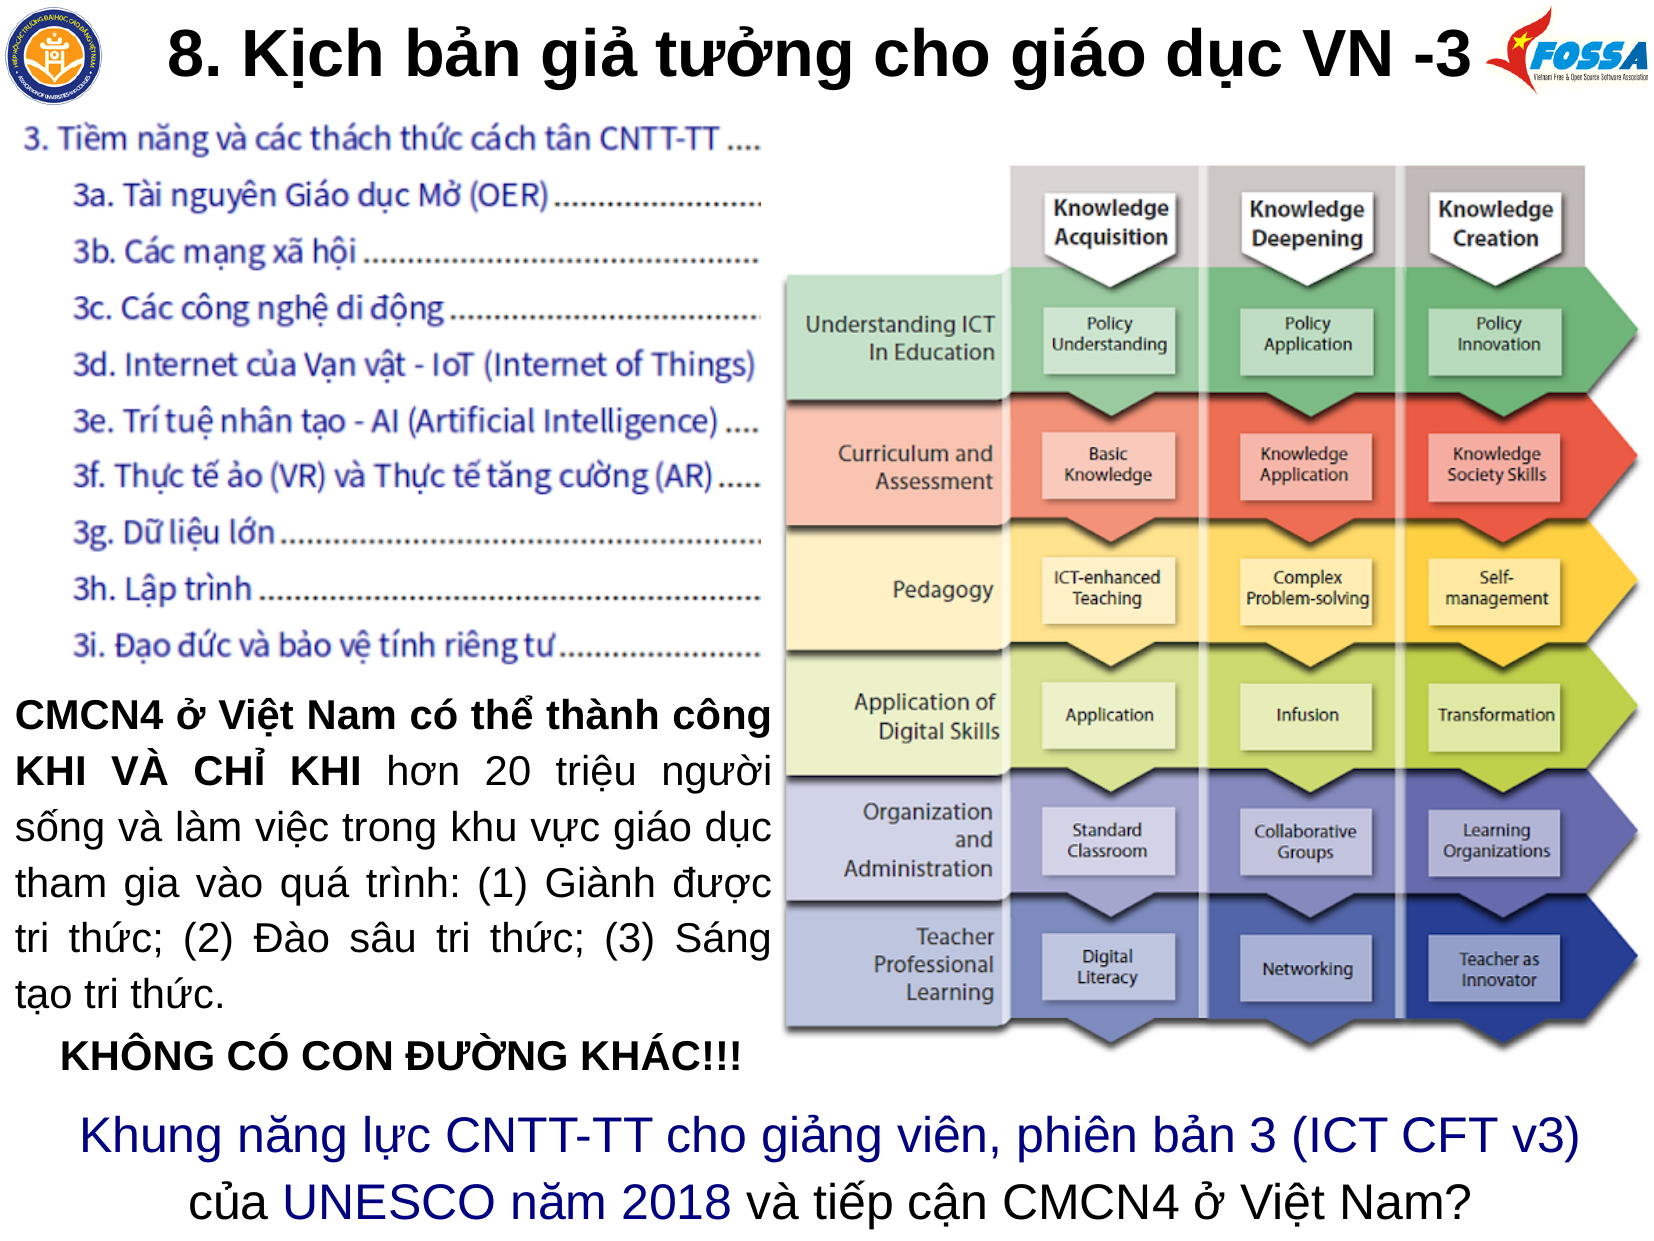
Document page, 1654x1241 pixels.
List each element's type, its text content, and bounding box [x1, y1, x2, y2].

picture [1485, 5, 1648, 95]
picture [13, 111, 761, 675]
text_box Khung năng lực CNTT-TT cho giảng viên, phiên bản 3 (ICT CFT v3) của UNESCO năm 2018 và tiếp cận CMCN4 ở Việt Nam? [19, 1088, 1642, 1238]
title 8. Kịch bản giả tưởng cho giáo dục VN -3 [107, 15, 1485, 91]
picture [1, 5, 107, 107]
text_box CMCN4 ở Việt Nam có thể thành công KHI VÀ CHỈ KHI hơn 20 triệu người sống và làm việc trong khu vực giáo dục tham gia vào quá trình: (1) Giành được tri thức; (2) Đào sâu tri thức; (3) Sáng tạo tri thức. KHÔNG CÓ CON ĐƯỜNG KHÁC!!! [0, 675, 788, 1088]
picture [771, 159, 1649, 1060]
